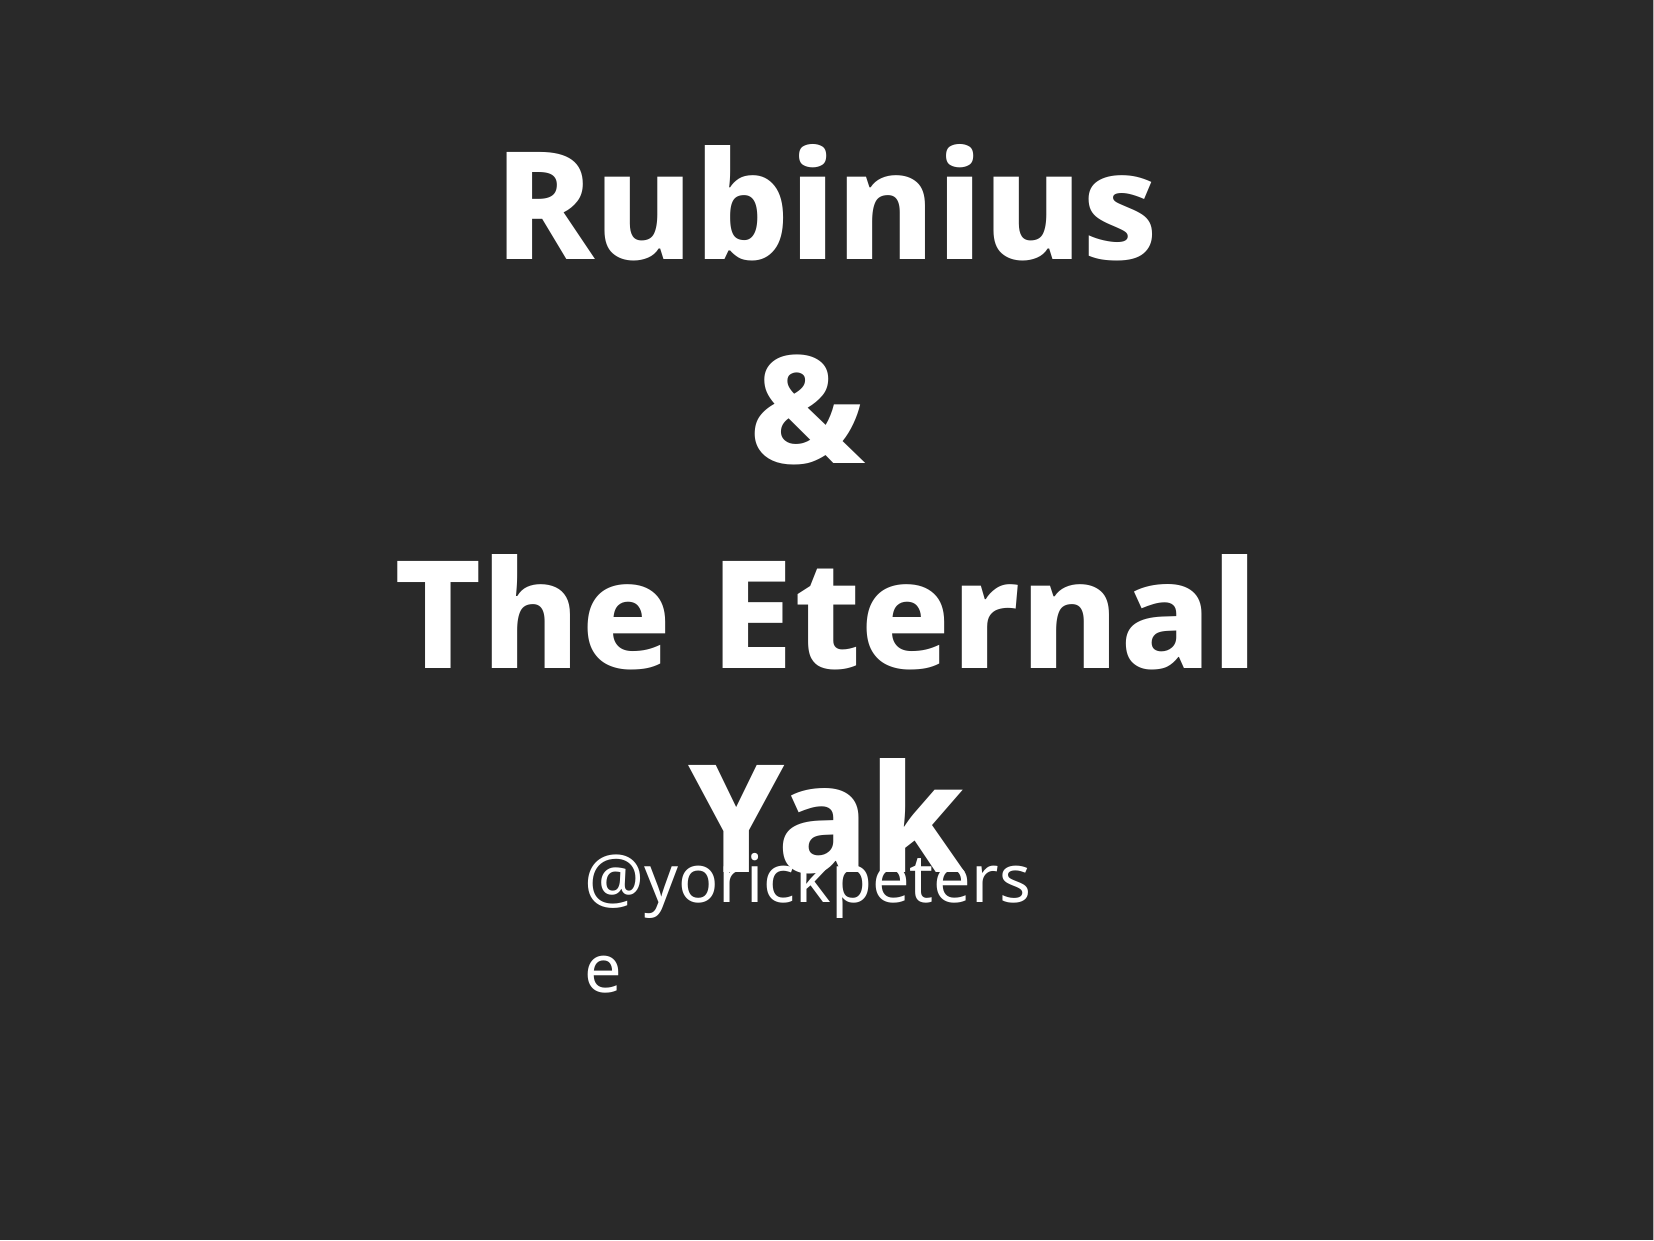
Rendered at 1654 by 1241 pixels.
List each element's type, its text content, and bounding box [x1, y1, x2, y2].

text_box @yorickpeterse [570, 823, 1081, 919]
subtitle Rubinius & The Eternal Yak [277, 220, 1376, 796]
